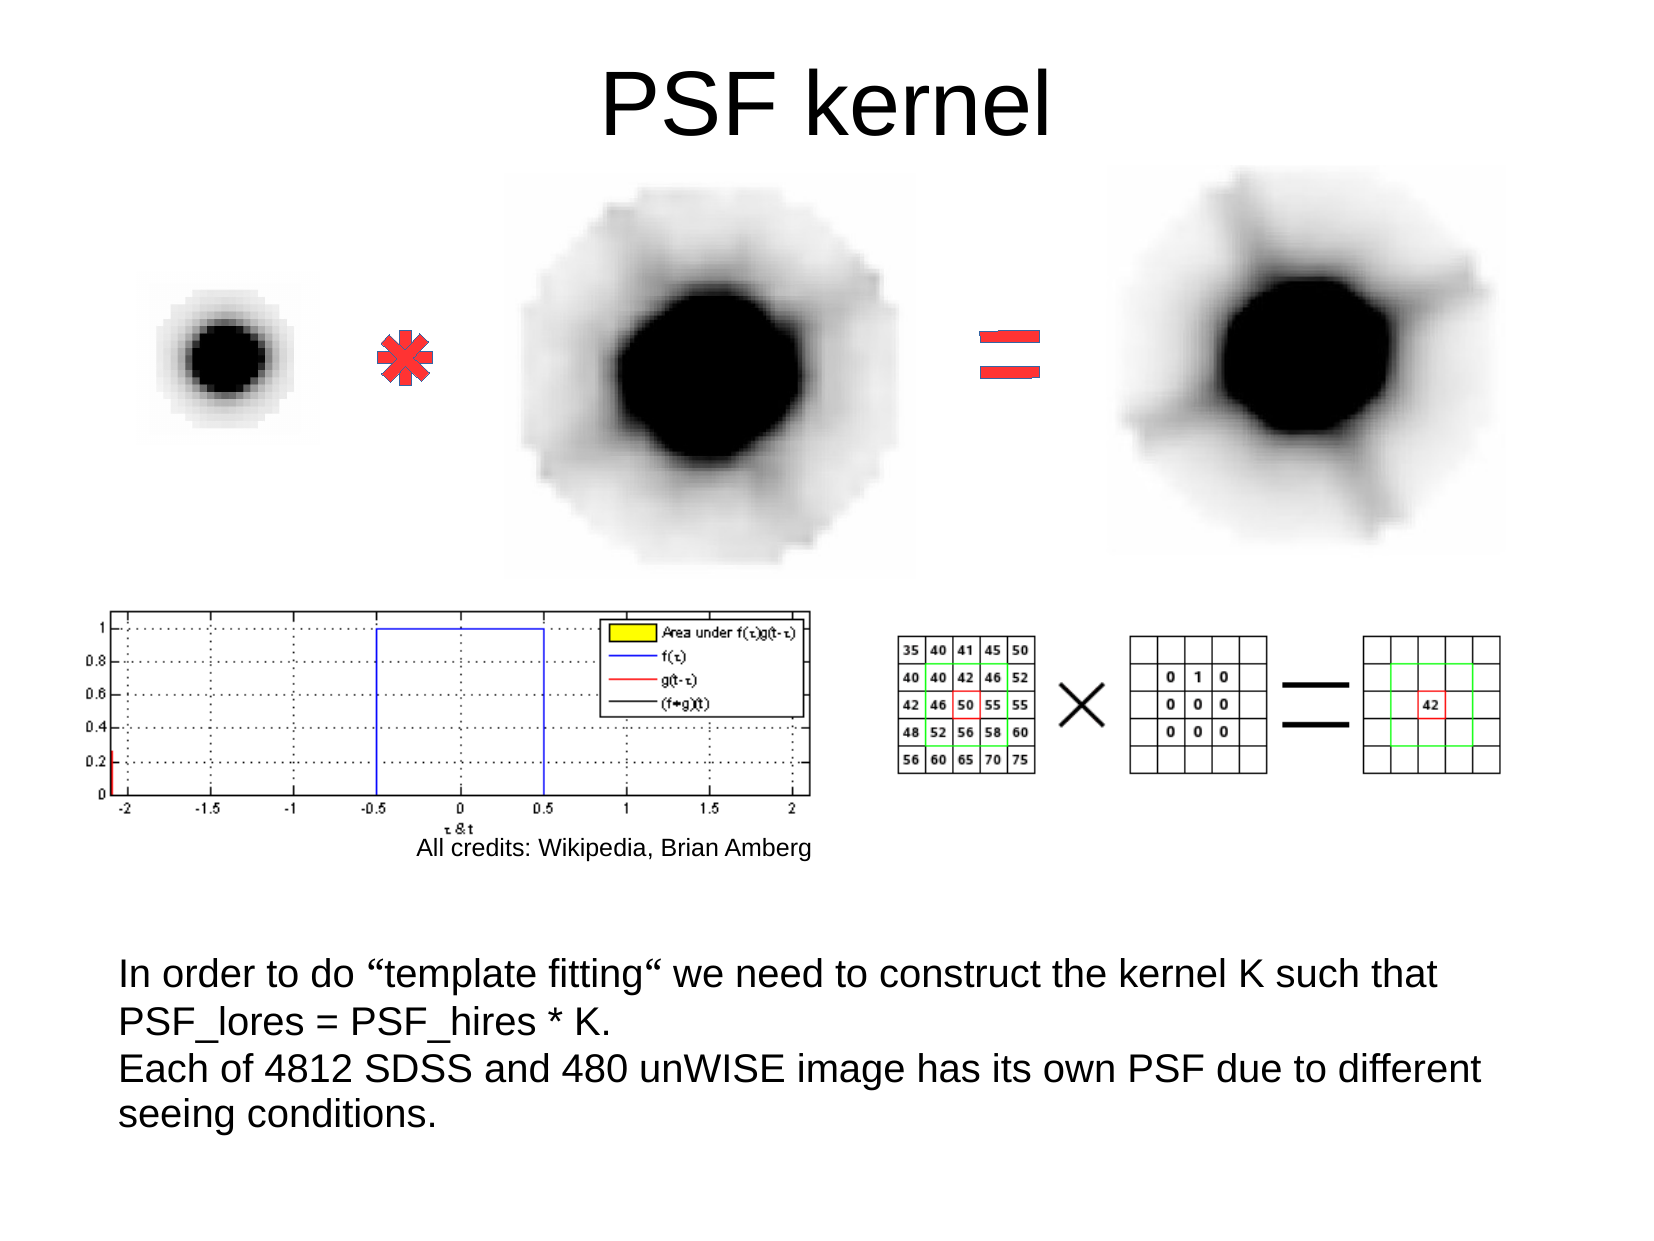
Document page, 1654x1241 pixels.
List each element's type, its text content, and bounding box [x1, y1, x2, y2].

text_box All credits: Wikipedia, Brian Amberg [401, 826, 839, 898]
picture [82, 608, 814, 839]
text_box [979, 330, 1040, 343]
text_box [377, 330, 433, 386]
title PSF kernel [82, 0, 1571, 208]
list In order to do “template fitting“ we need to construct the kernel K such that PSF_lores = PSF_hires * K. Each of 4812 SDSS and 480 unWISE image has its own PSF due to different seeing conditions. [118, 944, 1536, 1152]
picture [1082, 165, 1524, 559]
picture [136, 271, 320, 445]
picture [472, 173, 934, 579]
text_box [980, 366, 1040, 379]
picture [876, 614, 1524, 792]
